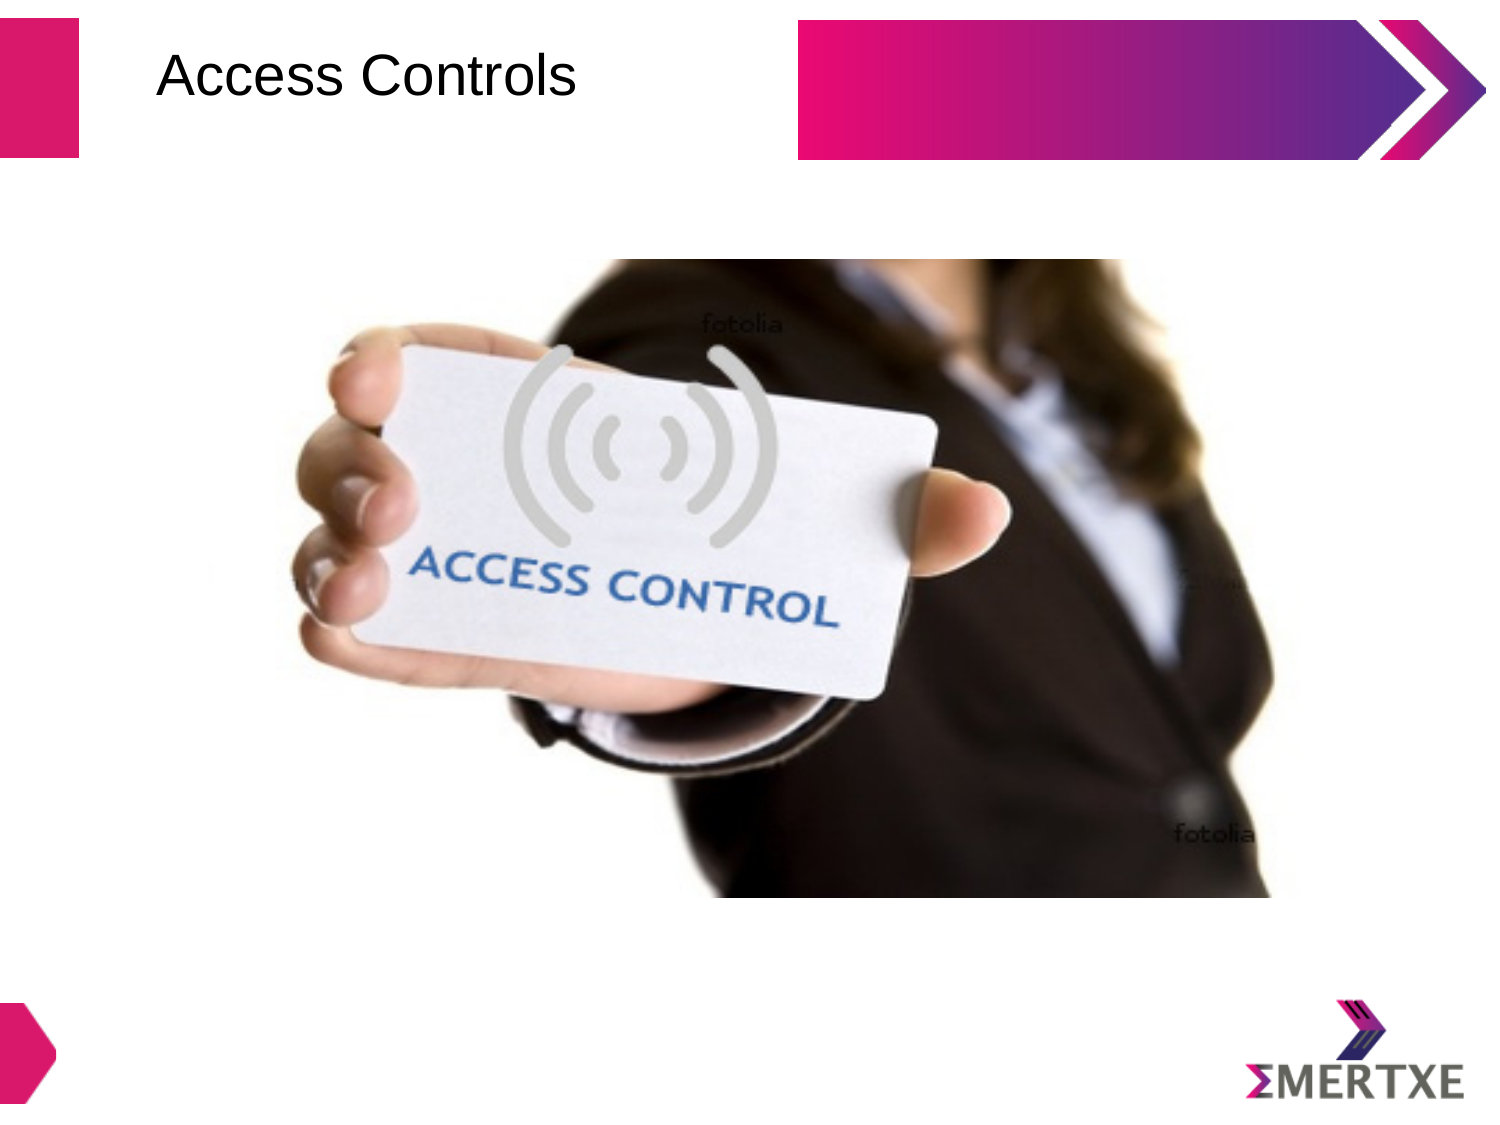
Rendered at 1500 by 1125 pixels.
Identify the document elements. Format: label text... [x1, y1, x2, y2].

picture [188, 259, 1300, 898]
picture [798, 20, 1486, 160]
text_box Access Controls [141, 35, 674, 116]
picture [1245, 996, 1465, 1099]
